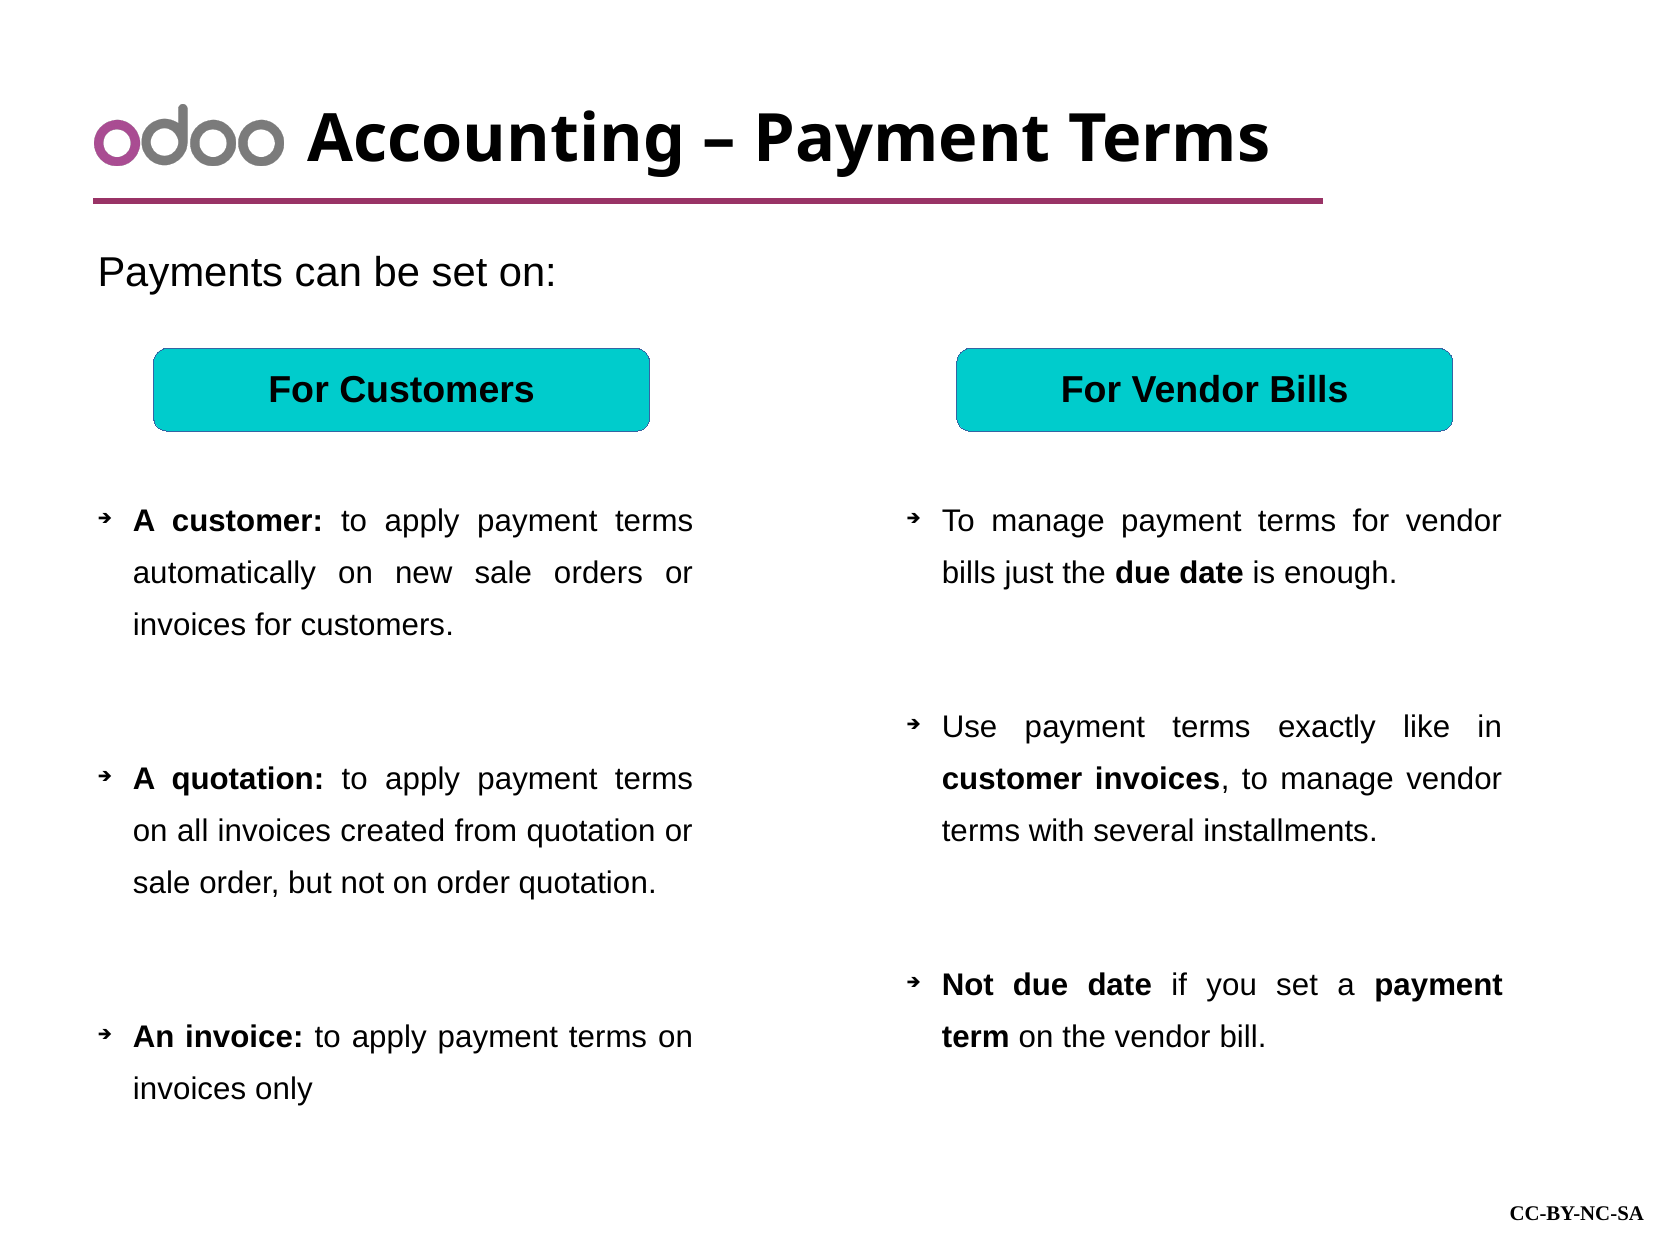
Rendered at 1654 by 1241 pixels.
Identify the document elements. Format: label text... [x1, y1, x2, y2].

text_box For Vendor Bills [956, 348, 1453, 432]
text_box A customer: to apply payment terms automatically on new sale orders or invoices for customers. A quotation: to apply payment terms on all invoices created from quotation or sale order, but not on order quotation. An invoice: to apply payment terms on invoices only [82, 478, 709, 1173]
text_box For Customers [153, 348, 650, 432]
text_box Payments can be set on: [82, 217, 1489, 308]
text_box To manage payment terms for vendor bills just the due date is enough. Use payment terms exactly like in customer invoices, to manage vendor terms with several installments. Not due date if you set a payment term on the vendor bill. [891, 478, 1518, 1121]
title Accounting – Payment Terms [307, 31, 1570, 239]
picture [94, 104, 284, 166]
